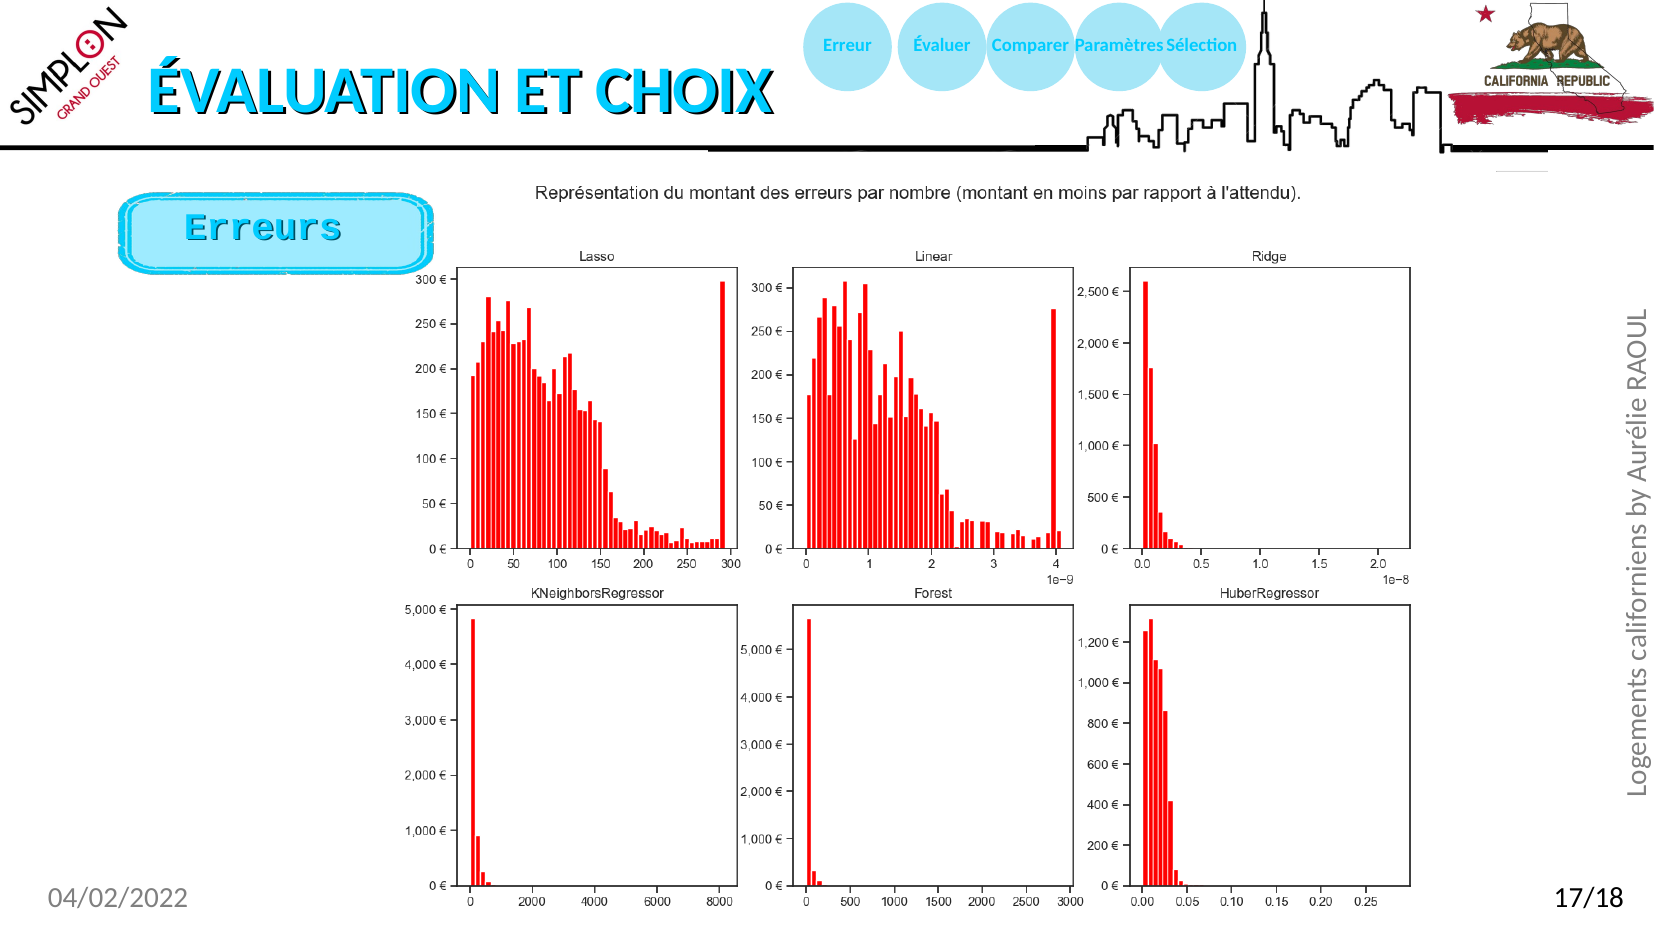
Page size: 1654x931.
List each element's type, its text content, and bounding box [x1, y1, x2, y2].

picture [708, 0, 1654, 172]
text_box Comparer [986, 2, 1075, 92]
text_box Erreur [803, 2, 892, 92]
title ÉVALUATION ET CHOIX [147, 43, 1388, 148]
picture [2, 2, 147, 145]
text_box Sélection [1161, 2, 1247, 92]
text_box Paramètres [1075, 2, 1164, 92]
picture [112, 177, 1417, 916]
text_box Évaluer [897, 2, 987, 92]
